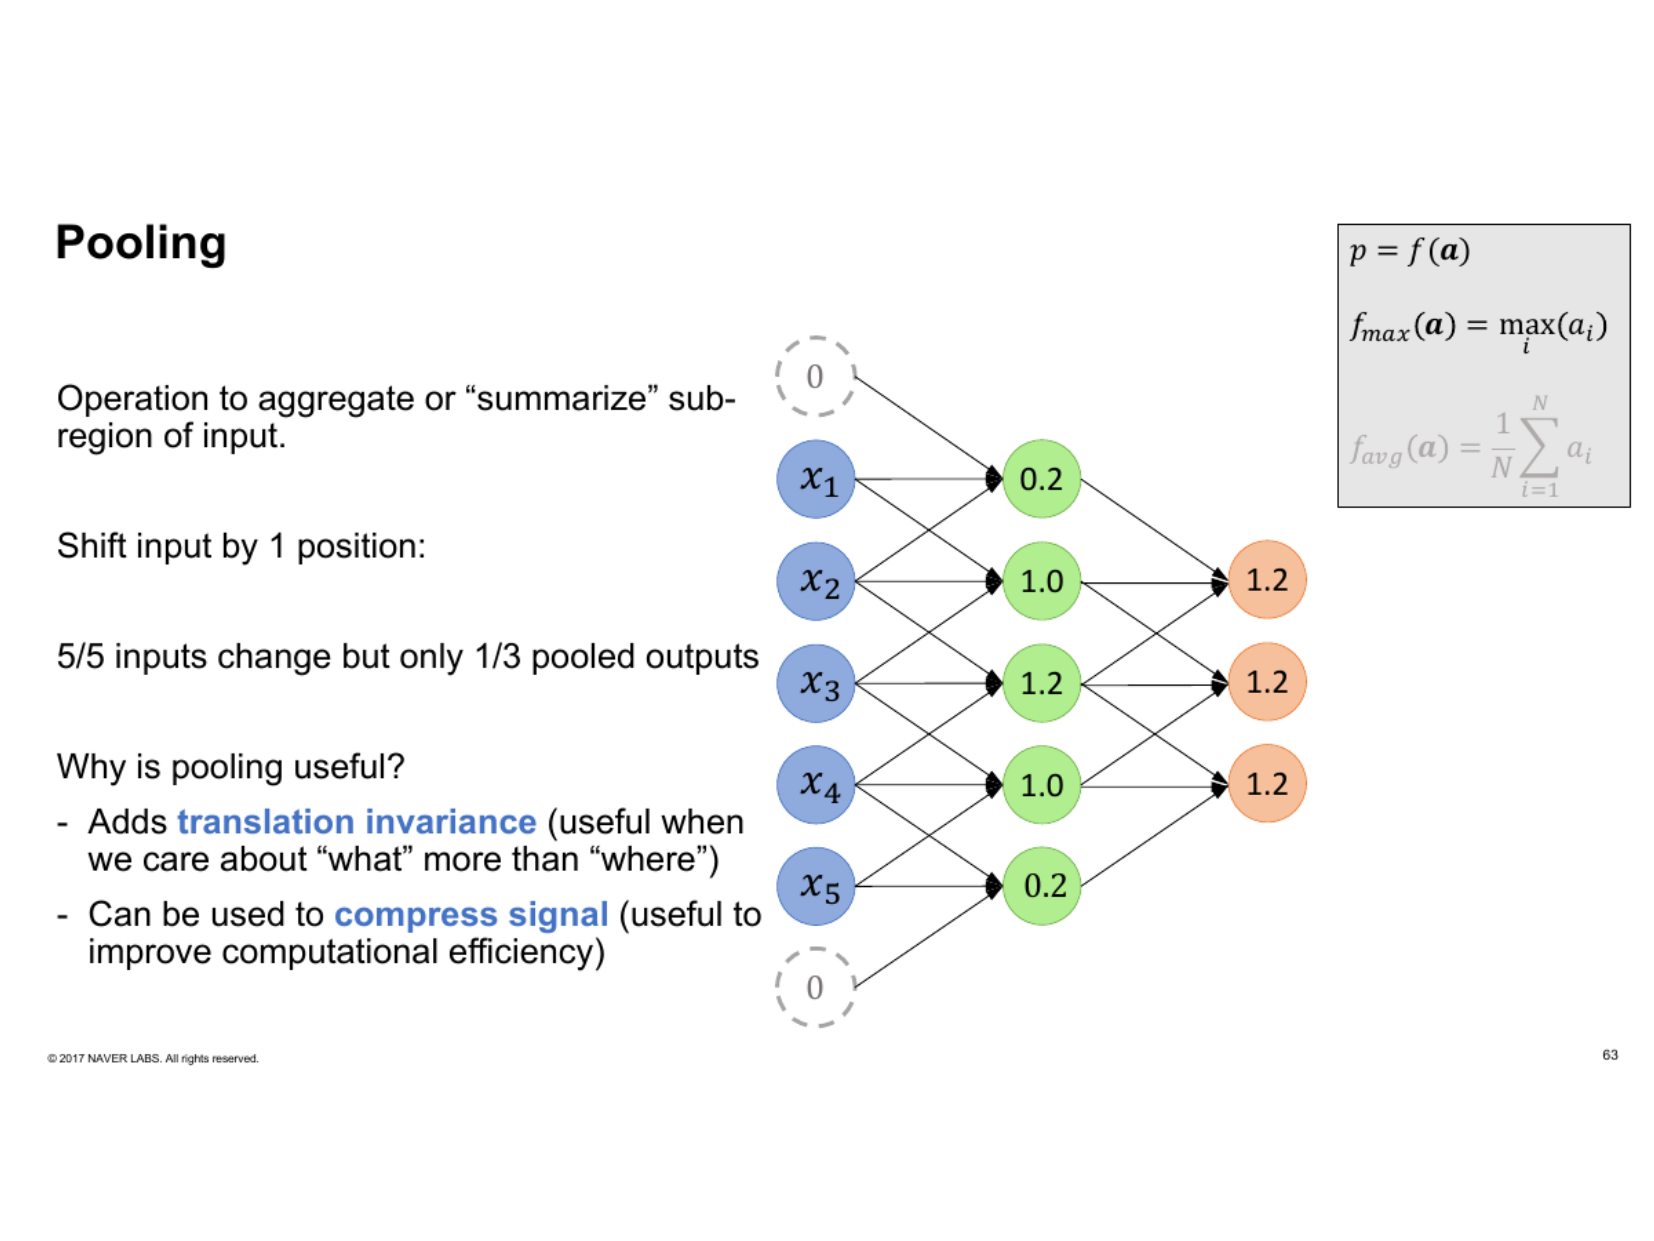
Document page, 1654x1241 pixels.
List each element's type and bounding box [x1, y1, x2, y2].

picture [2, 177, 1654, 1104]
